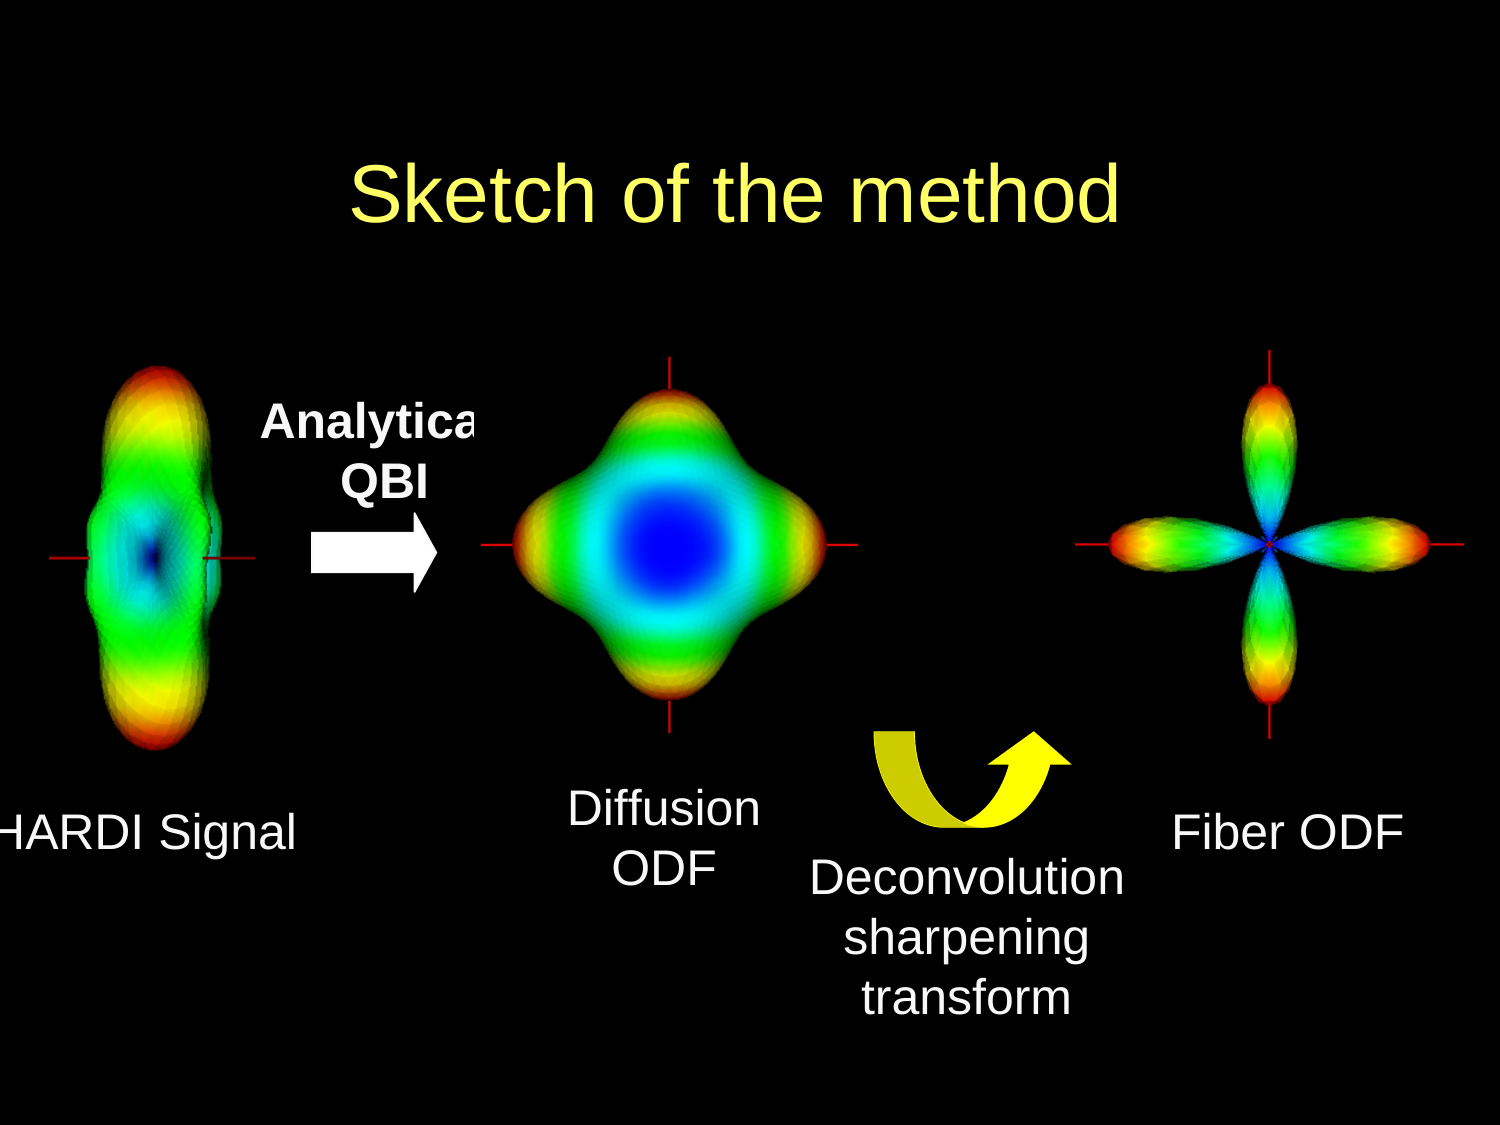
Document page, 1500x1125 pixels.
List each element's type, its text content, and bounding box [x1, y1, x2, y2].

text_box [966, 732, 1070, 827]
text_box Diffusion ODF [557, 774, 771, 895]
text_box Analytical QBI [255, 388, 474, 509]
text_box [874, 732, 971, 827]
text_box HARDI Signal [0, 799, 307, 860]
picture [474, 350, 865, 740]
picture [1075, 350, 1464, 739]
text_box [311, 512, 437, 593]
title Sketch of the method [152, 0, 1328, 248]
text_box Deconvolution sharpening transform [799, 844, 1135, 1025]
picture [49, 336, 255, 767]
text_box Fiber ODF [1161, 799, 1415, 860]
